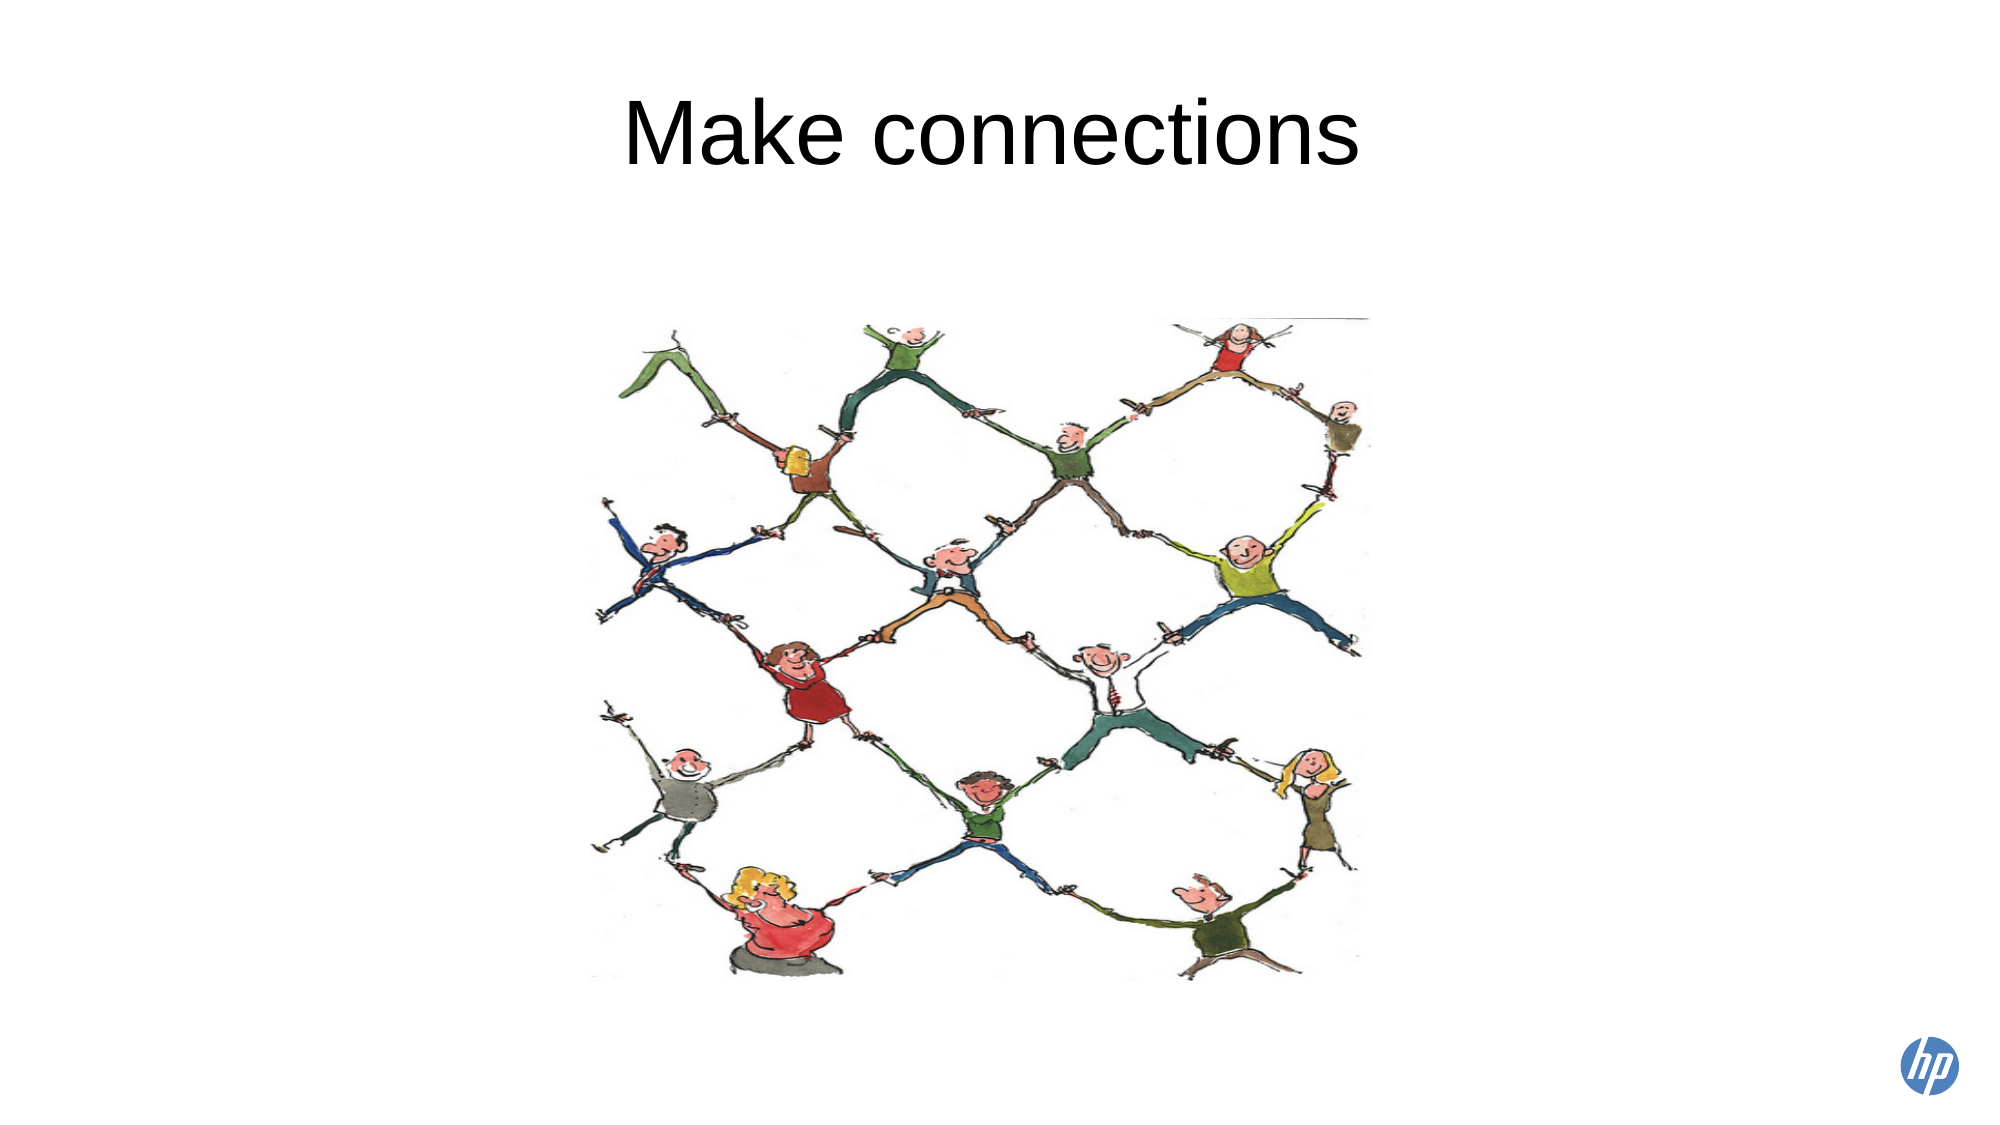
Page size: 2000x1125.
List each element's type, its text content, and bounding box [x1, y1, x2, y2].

picture [590, 318, 1371, 981]
title Make connections [0, 4, 1985, 260]
